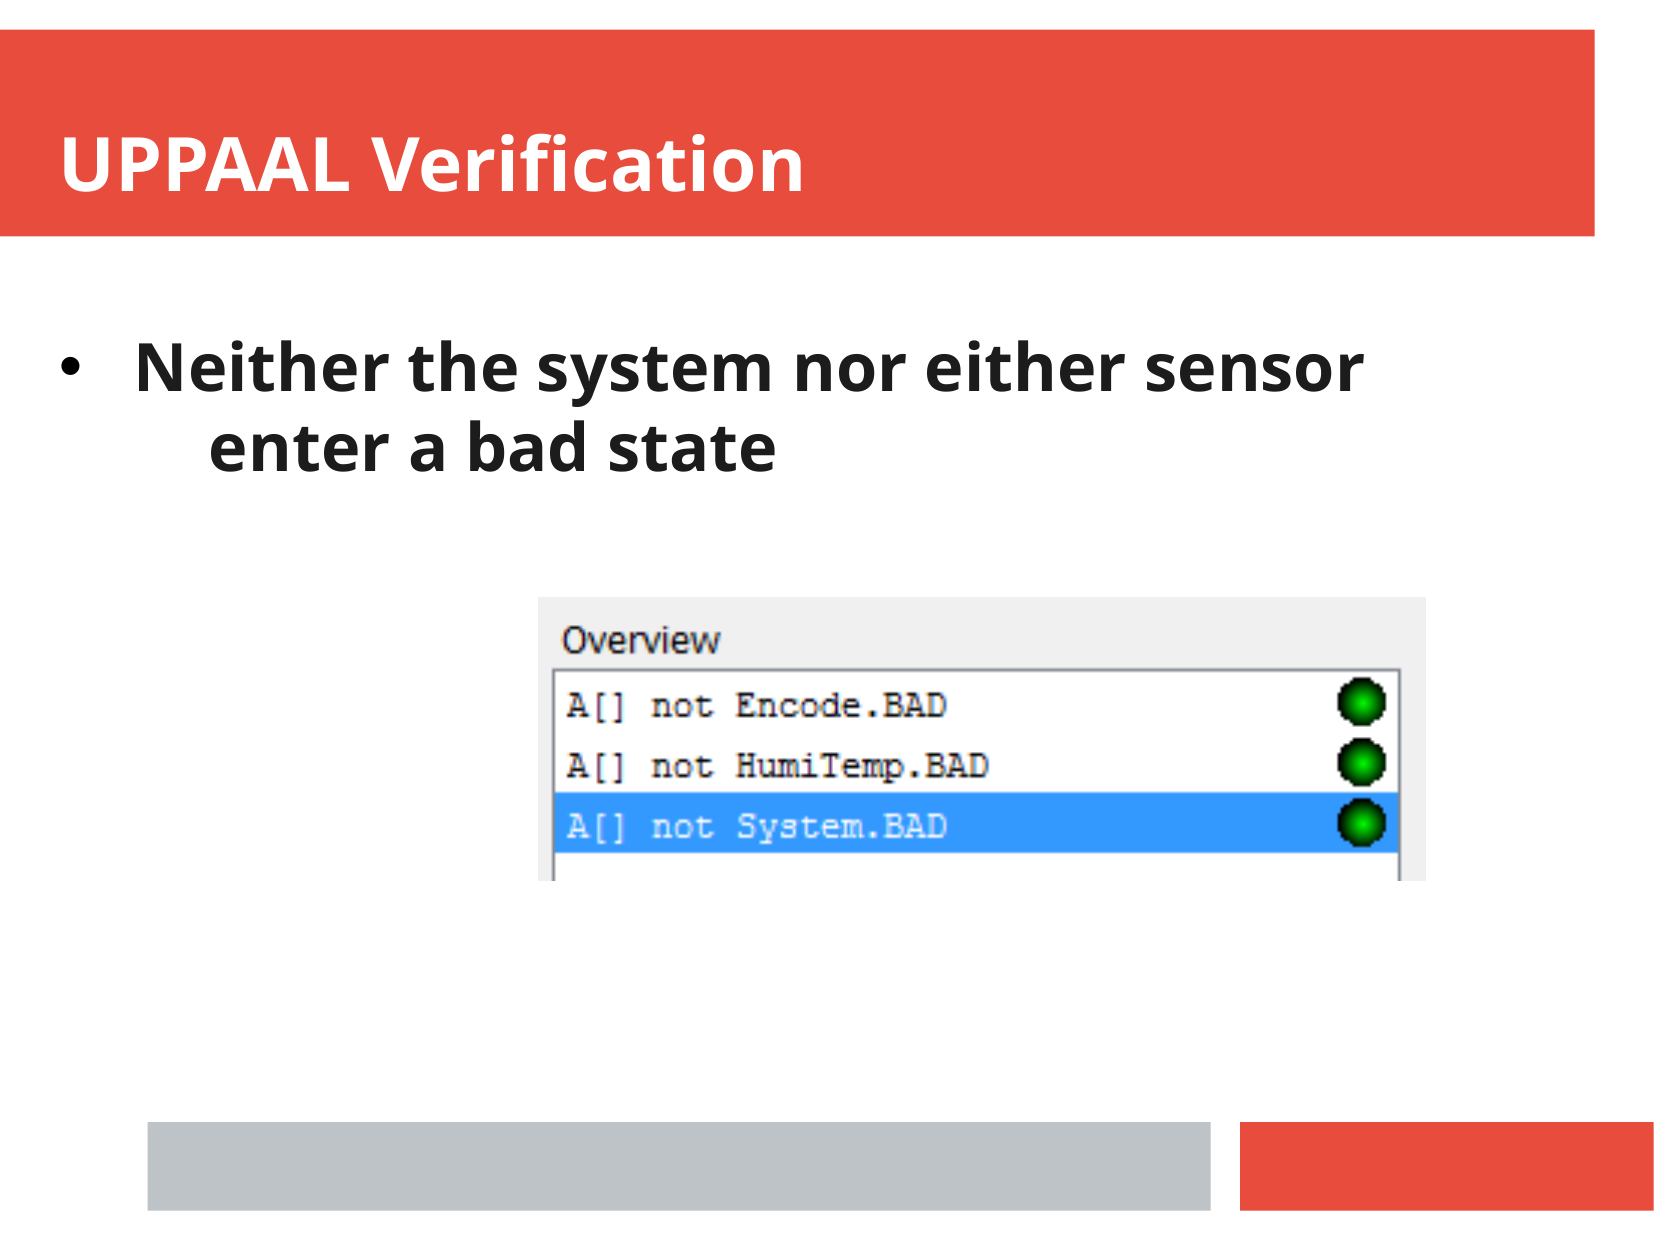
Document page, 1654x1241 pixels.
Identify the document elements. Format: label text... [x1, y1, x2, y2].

title UPPAAL Verification [59, 59, 1595, 207]
list Neither the system nor either sensor enter a bad state [59, 324, 1565, 1093]
picture [538, 597, 1426, 881]
